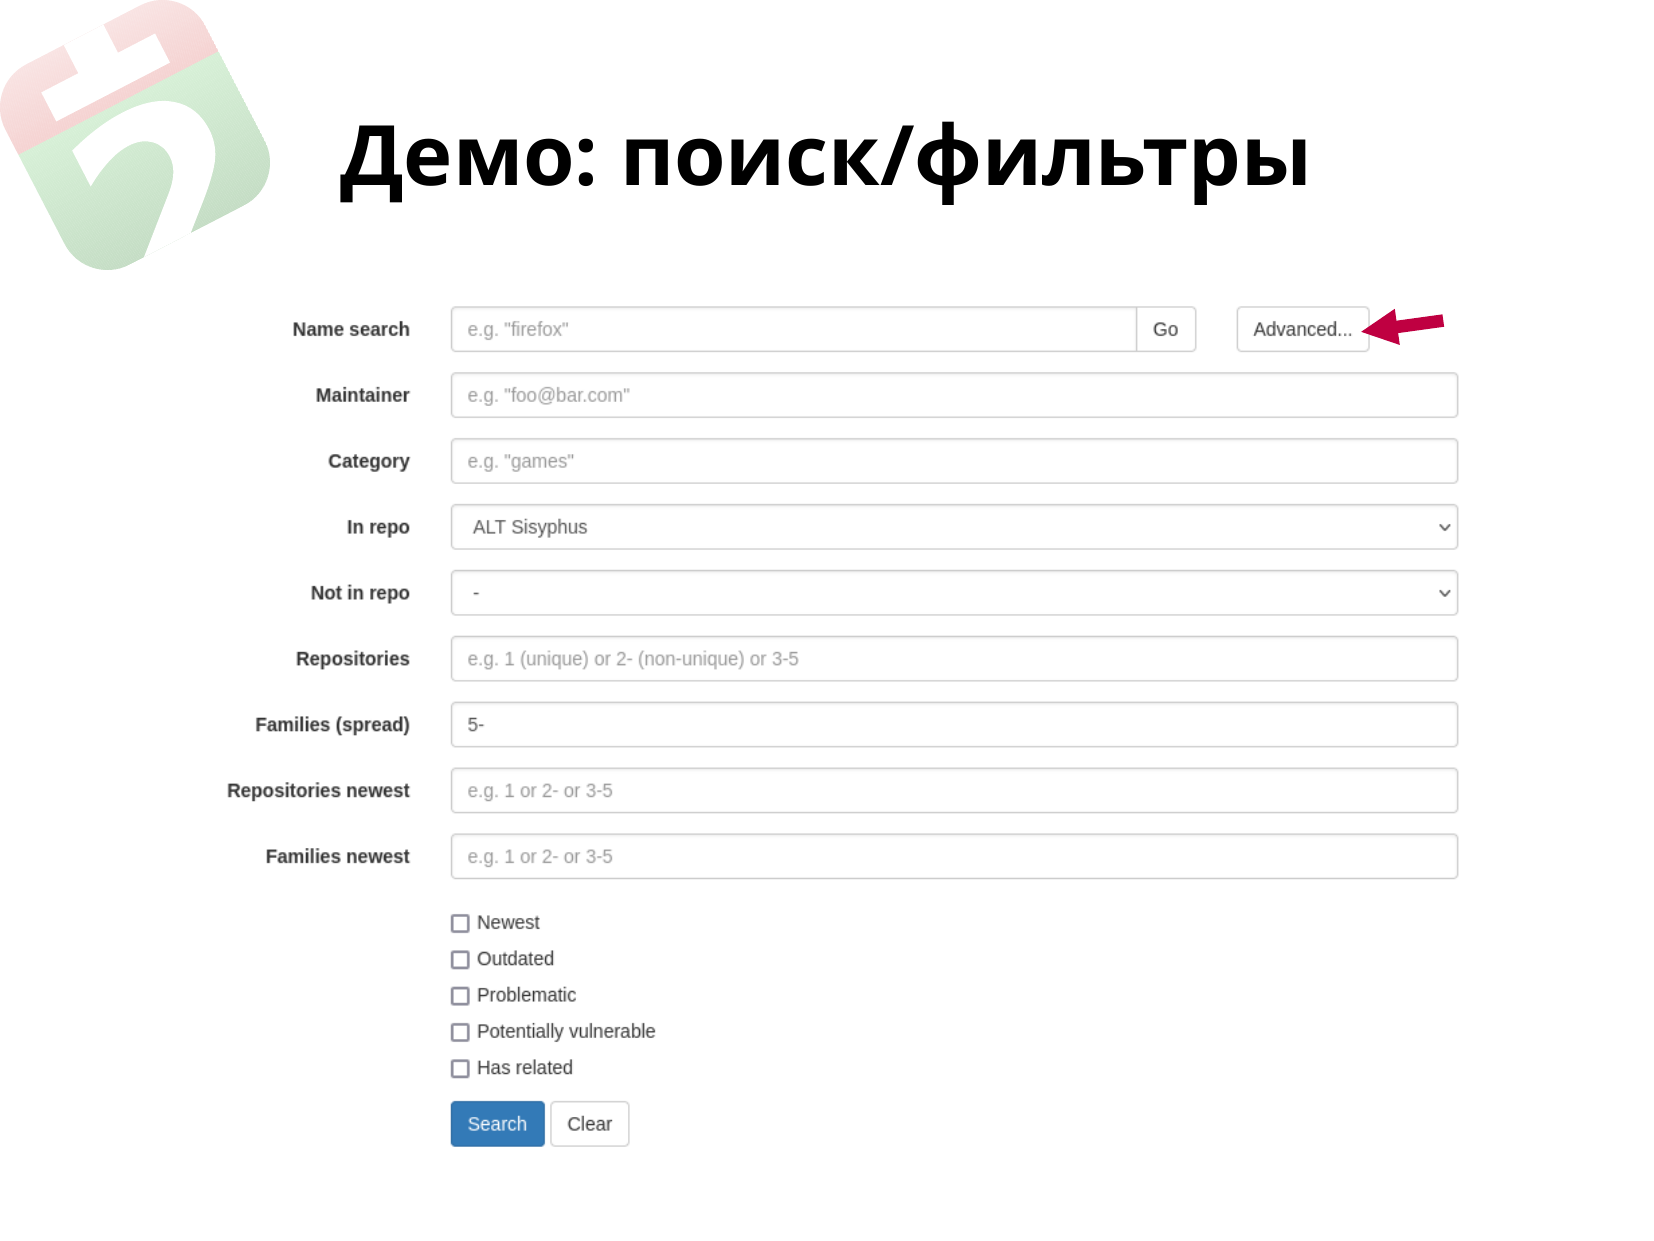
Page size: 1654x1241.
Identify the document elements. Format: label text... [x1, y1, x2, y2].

title Демо: поиск/фильтры [82, 49, 1571, 257]
picture [177, 289, 1476, 1155]
